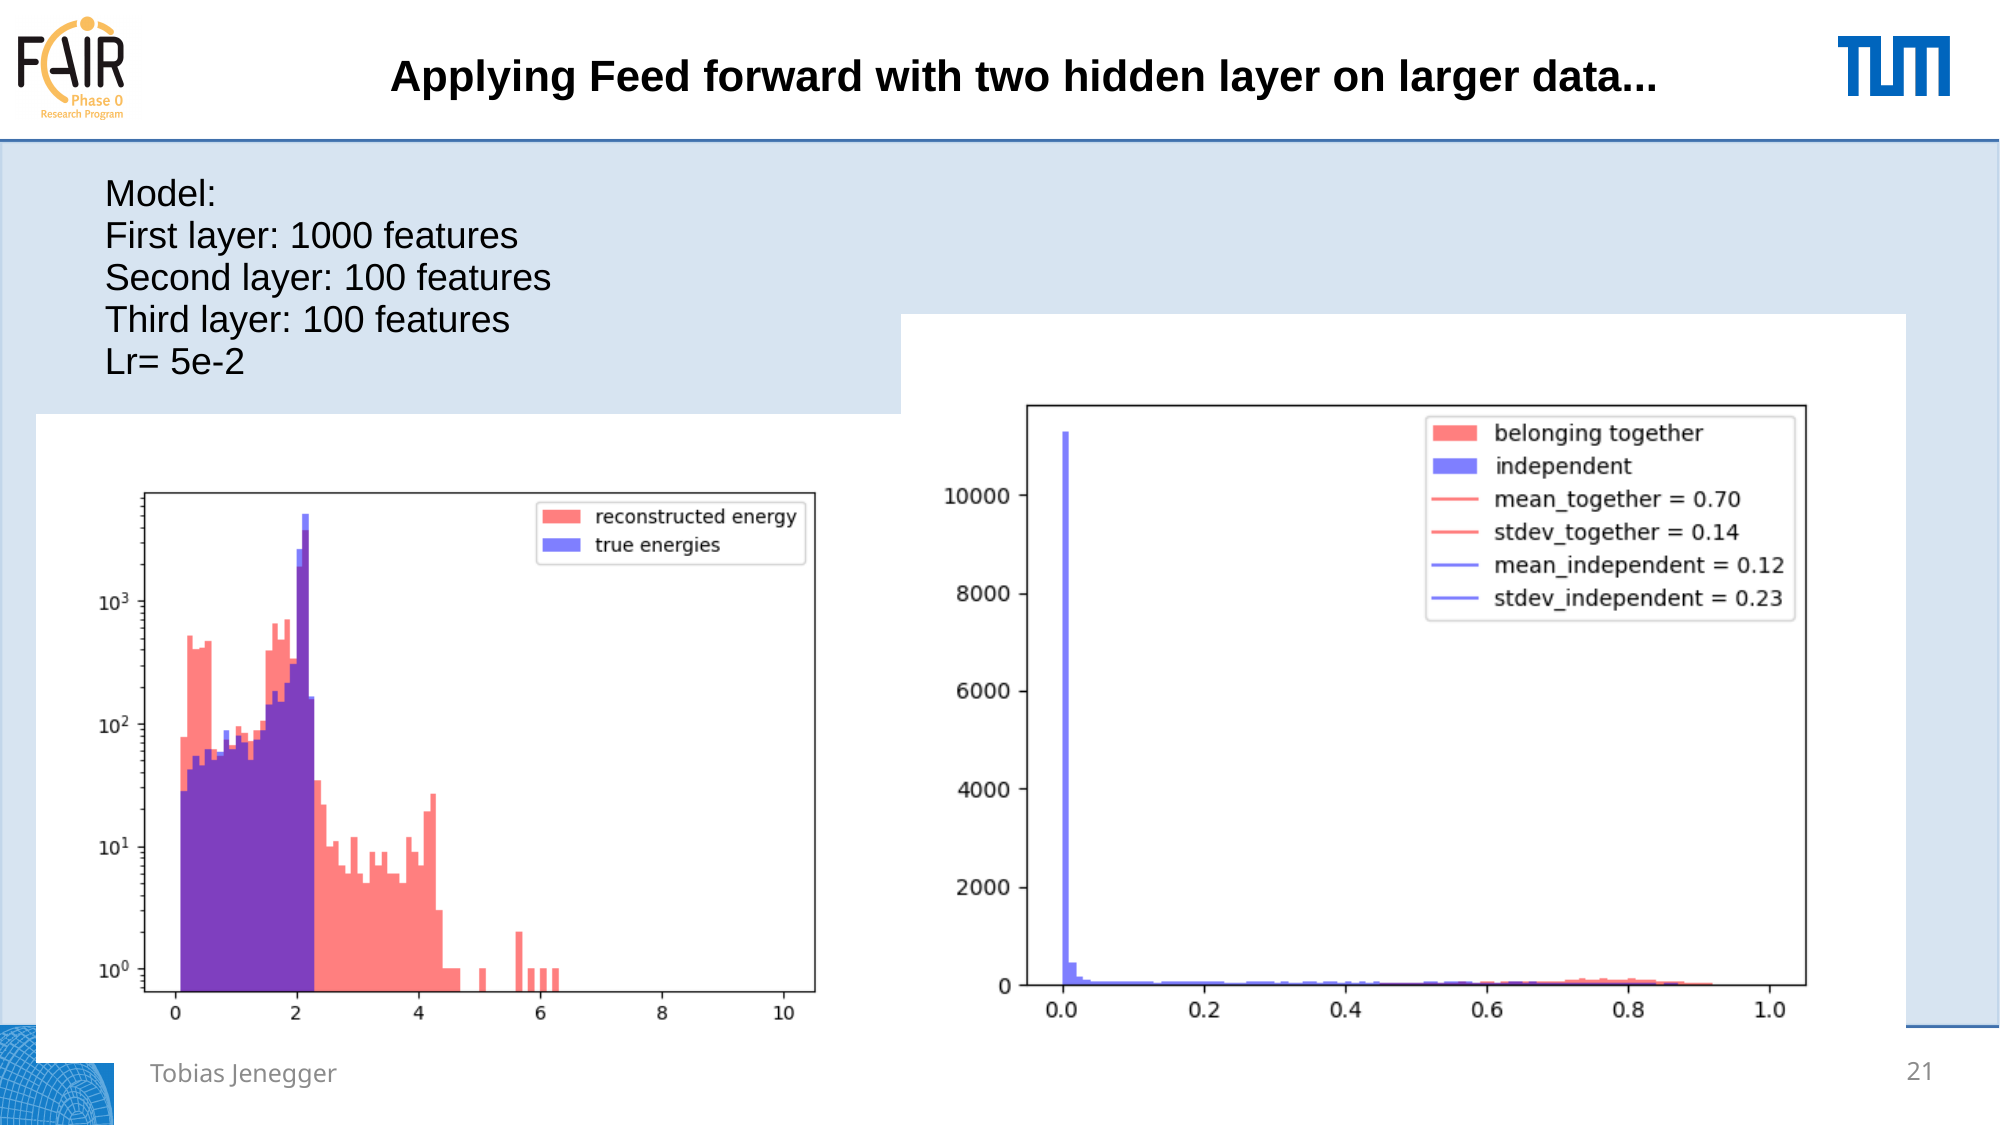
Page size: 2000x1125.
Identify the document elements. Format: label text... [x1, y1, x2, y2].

text_box Applying Feed forward with two hidden layer on larger data... [375, 45, 1756, 109]
picture [0, 314, 1906, 1125]
picture [15, 15, 142, 120]
picture [1838, 36, 1950, 96]
text_box Model: First layer: 1000 features Second layer: 100 features Third layer: 100 features Lr= 5e-2 [90, 164, 586, 390]
